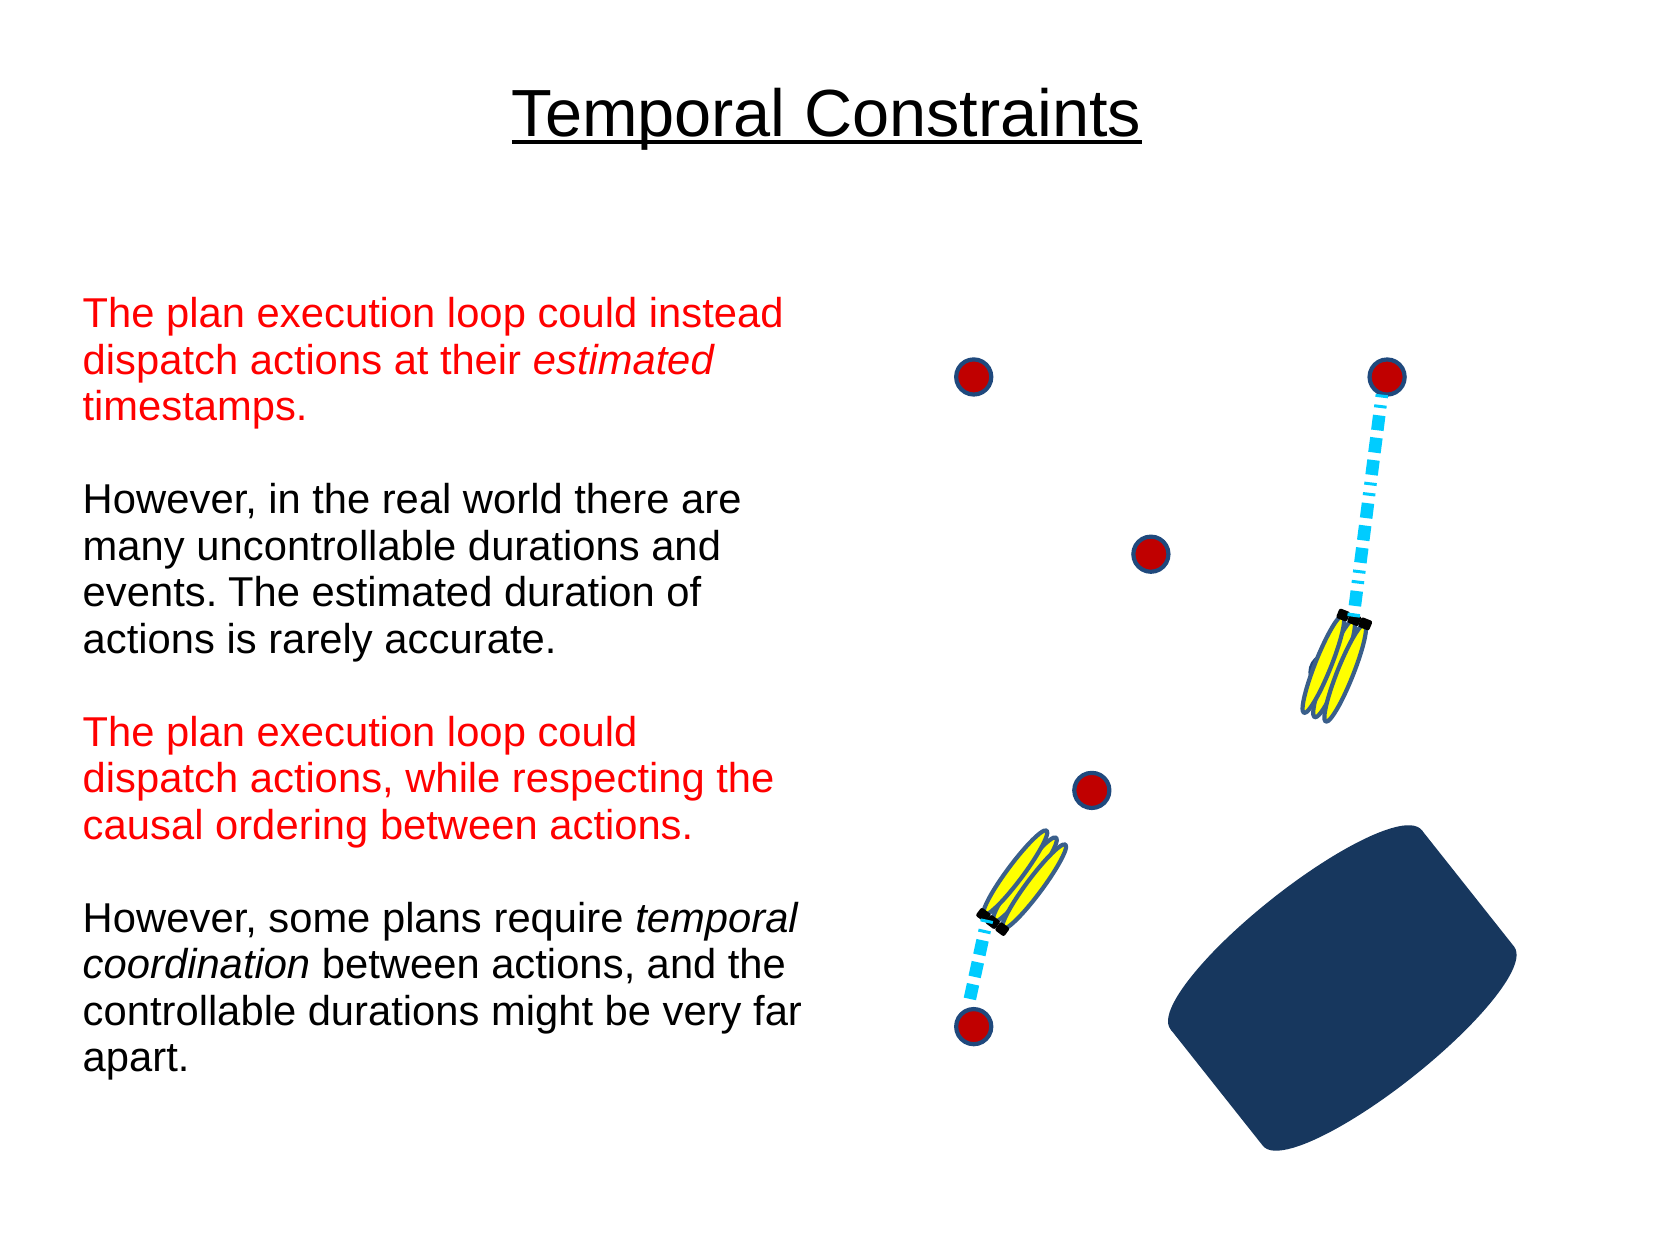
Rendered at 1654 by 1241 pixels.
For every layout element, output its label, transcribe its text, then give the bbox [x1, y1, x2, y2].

text_box [1133, 536, 1169, 572]
title Temporal Constraints [82, 49, 1571, 178]
text_box [1170, 827, 1515, 1149]
text_box [1302, 610, 1371, 722]
text_box [1369, 359, 1405, 395]
text_box [956, 1009, 992, 1045]
text_box [1074, 772, 1110, 808]
text_box [978, 830, 1067, 934]
text_box [956, 359, 992, 395]
subtitle The plan execution loop could instead dispatch actions at their estimated timestamps. However, in the real world there are many uncontrollable durations and events. The estimated duration of actions is rarely accurate. The plan execution loop could dispatch actions, while respecting the causal ordering between actions. However, some plans require temporal coordination between actions, and the controllable durations might be very far apart. [82, 290, 804, 1137]
